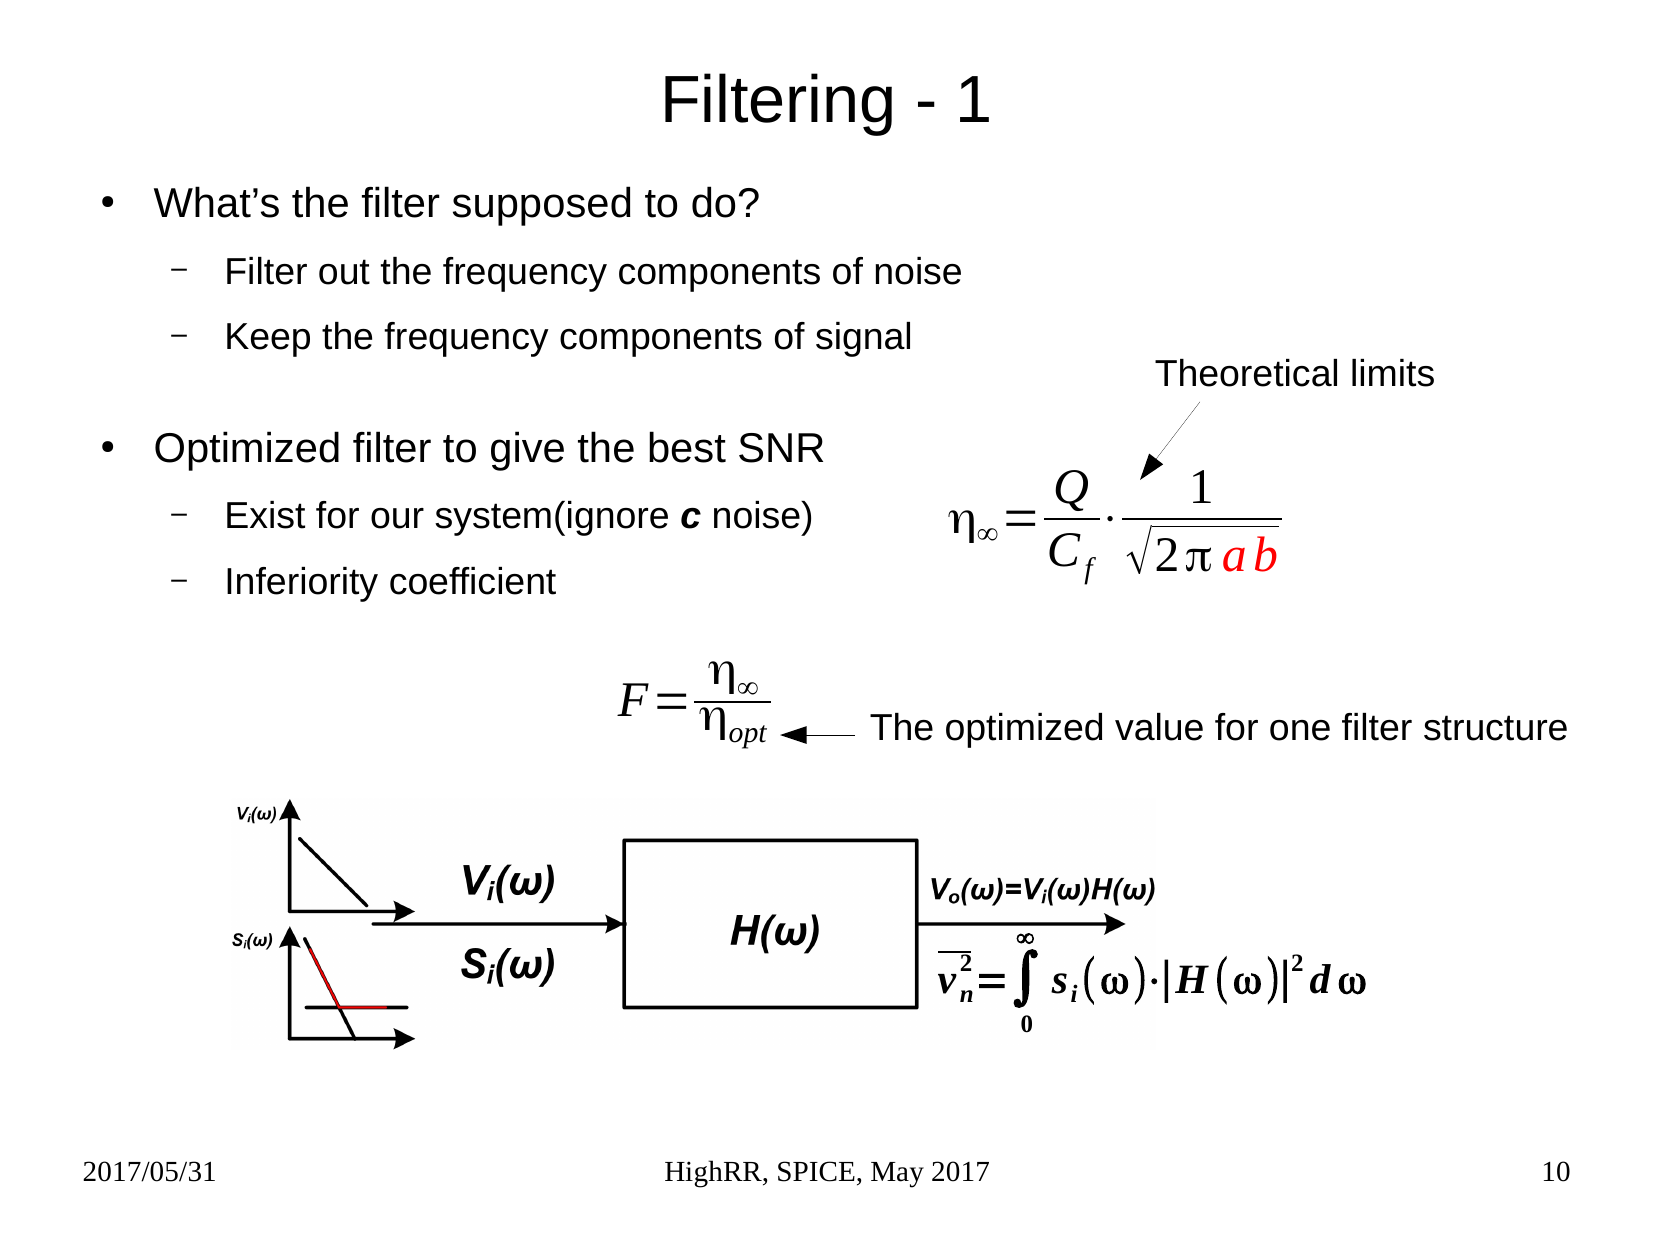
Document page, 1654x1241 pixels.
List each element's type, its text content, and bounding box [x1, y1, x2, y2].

chart [930, 930, 1375, 1039]
list What’s the filter supposed to do? Filter out the frequency components of noise Keep the frequency components of signal Optimized filter to give the best SNR Exist for our system(ignore c noise) Inferiority coefficient [82, 180, 1571, 1141]
chart [608, 660, 781, 749]
chart [940, 460, 1291, 586]
text_box Theoretical limits [1140, 345, 1531, 402]
picture [231, 798, 1156, 1051]
text_box The optimized value for one filter structure [855, 699, 1654, 756]
title Filtering - 1 [82, 49, 1571, 151]
